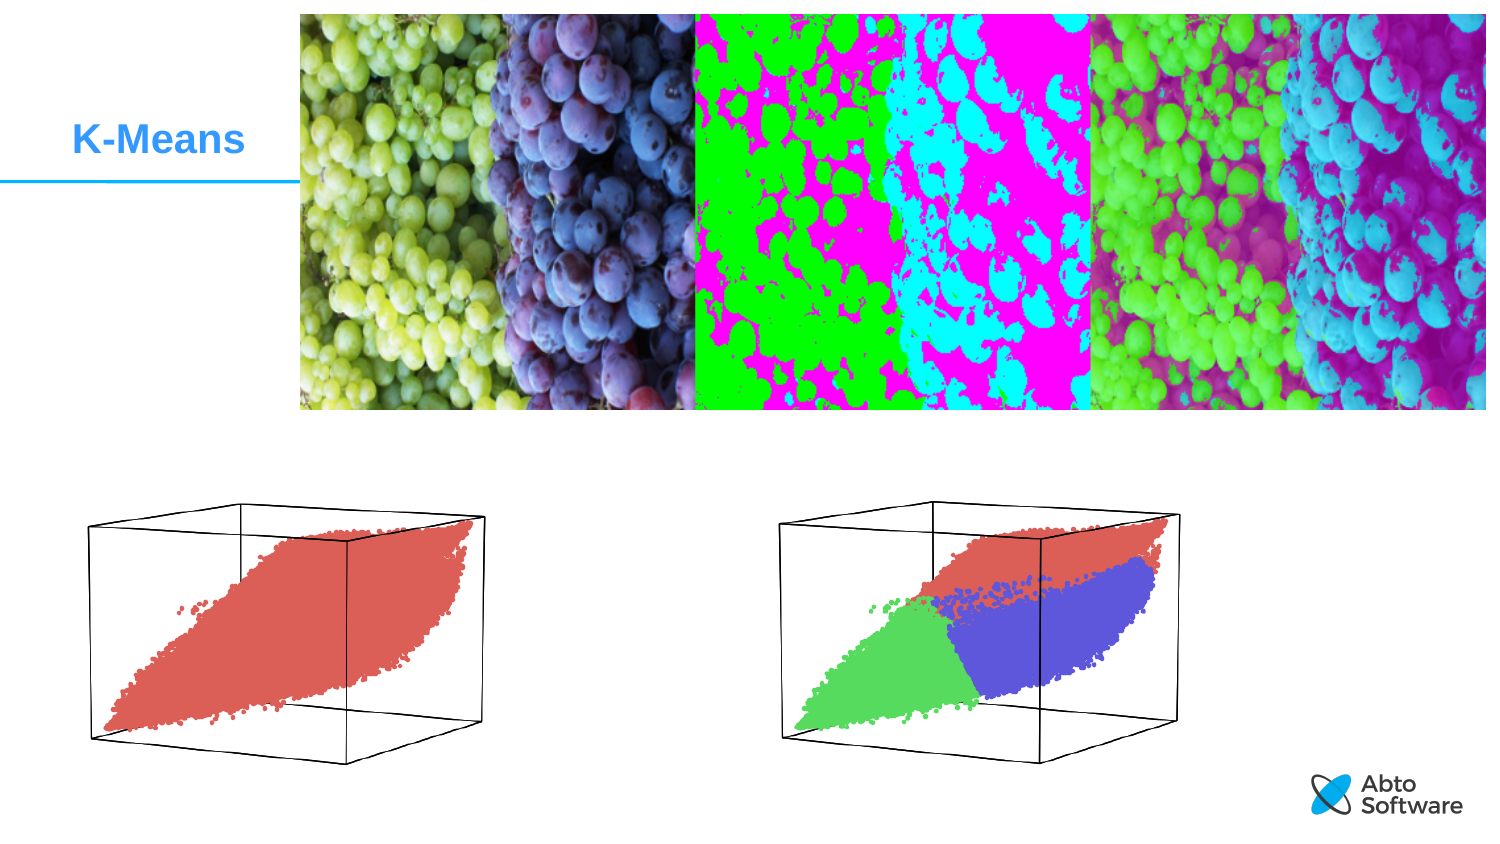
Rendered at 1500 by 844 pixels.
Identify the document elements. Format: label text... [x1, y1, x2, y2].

picture [1299, 771, 1474, 817]
title K-Means [71, 68, 1311, 210]
picture [0, 419, 565, 844]
picture [300, 14, 1486, 411]
picture [690, 416, 1261, 844]
